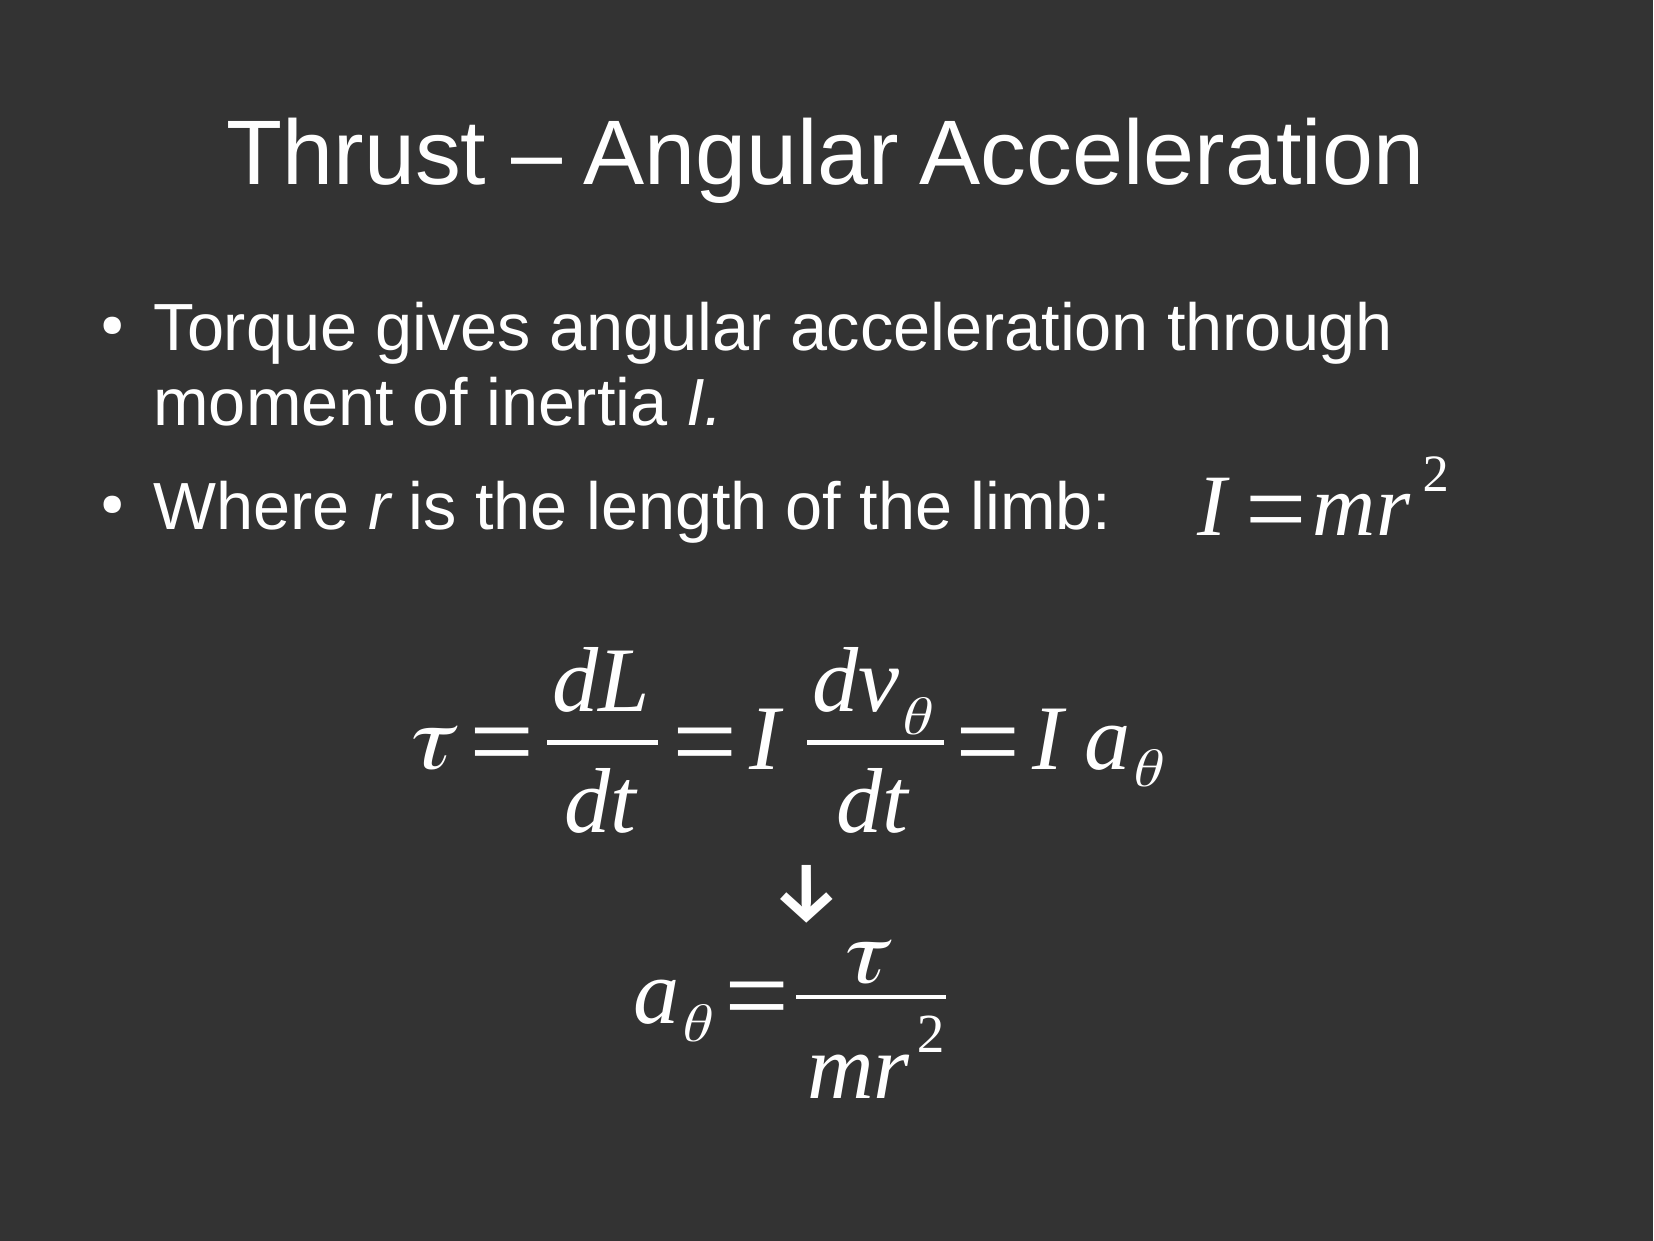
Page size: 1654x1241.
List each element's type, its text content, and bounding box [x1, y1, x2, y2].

chart [767, 468, 886, 528]
chart [1170, 442, 1467, 556]
list Torque gives angular acceleration through moment of inertia I. Where r is the length of the limb: [82, 290, 1571, 1109]
title Thrust – Angular Acceleration [82, 49, 1571, 257]
chart [384, 630, 1192, 1120]
